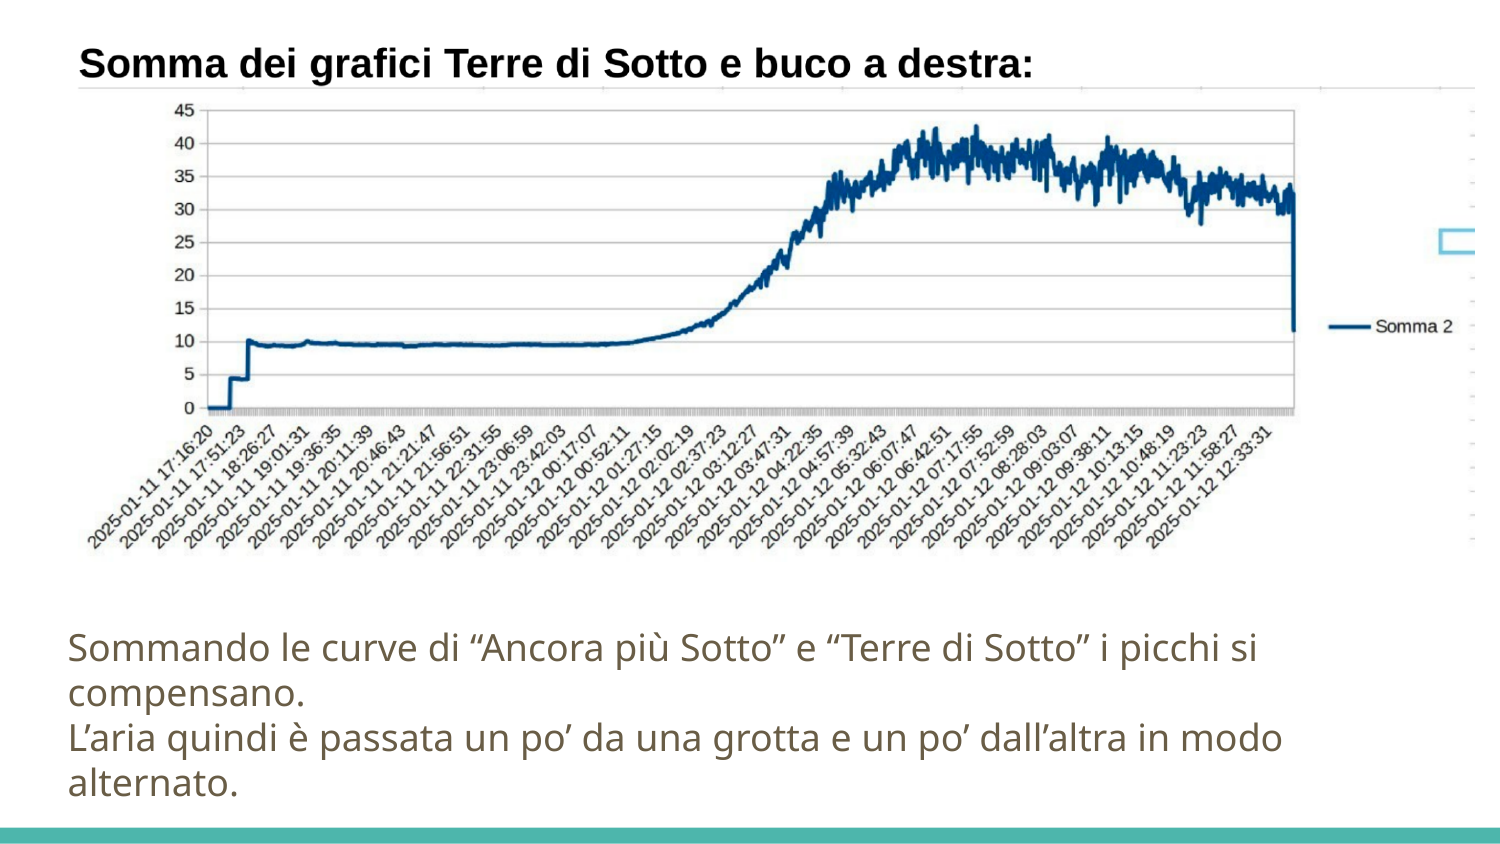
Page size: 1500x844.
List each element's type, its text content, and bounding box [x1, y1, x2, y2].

text_box Sommando le curve di “Ancora più Sotto” e “Terre di Sotto” i picchi si compensano. L’aria quindi è passata un po’ da una grotta e un po’ dall’altra in modo alternato. [52, 608, 1395, 821]
picture [24, 24, 1475, 612]
